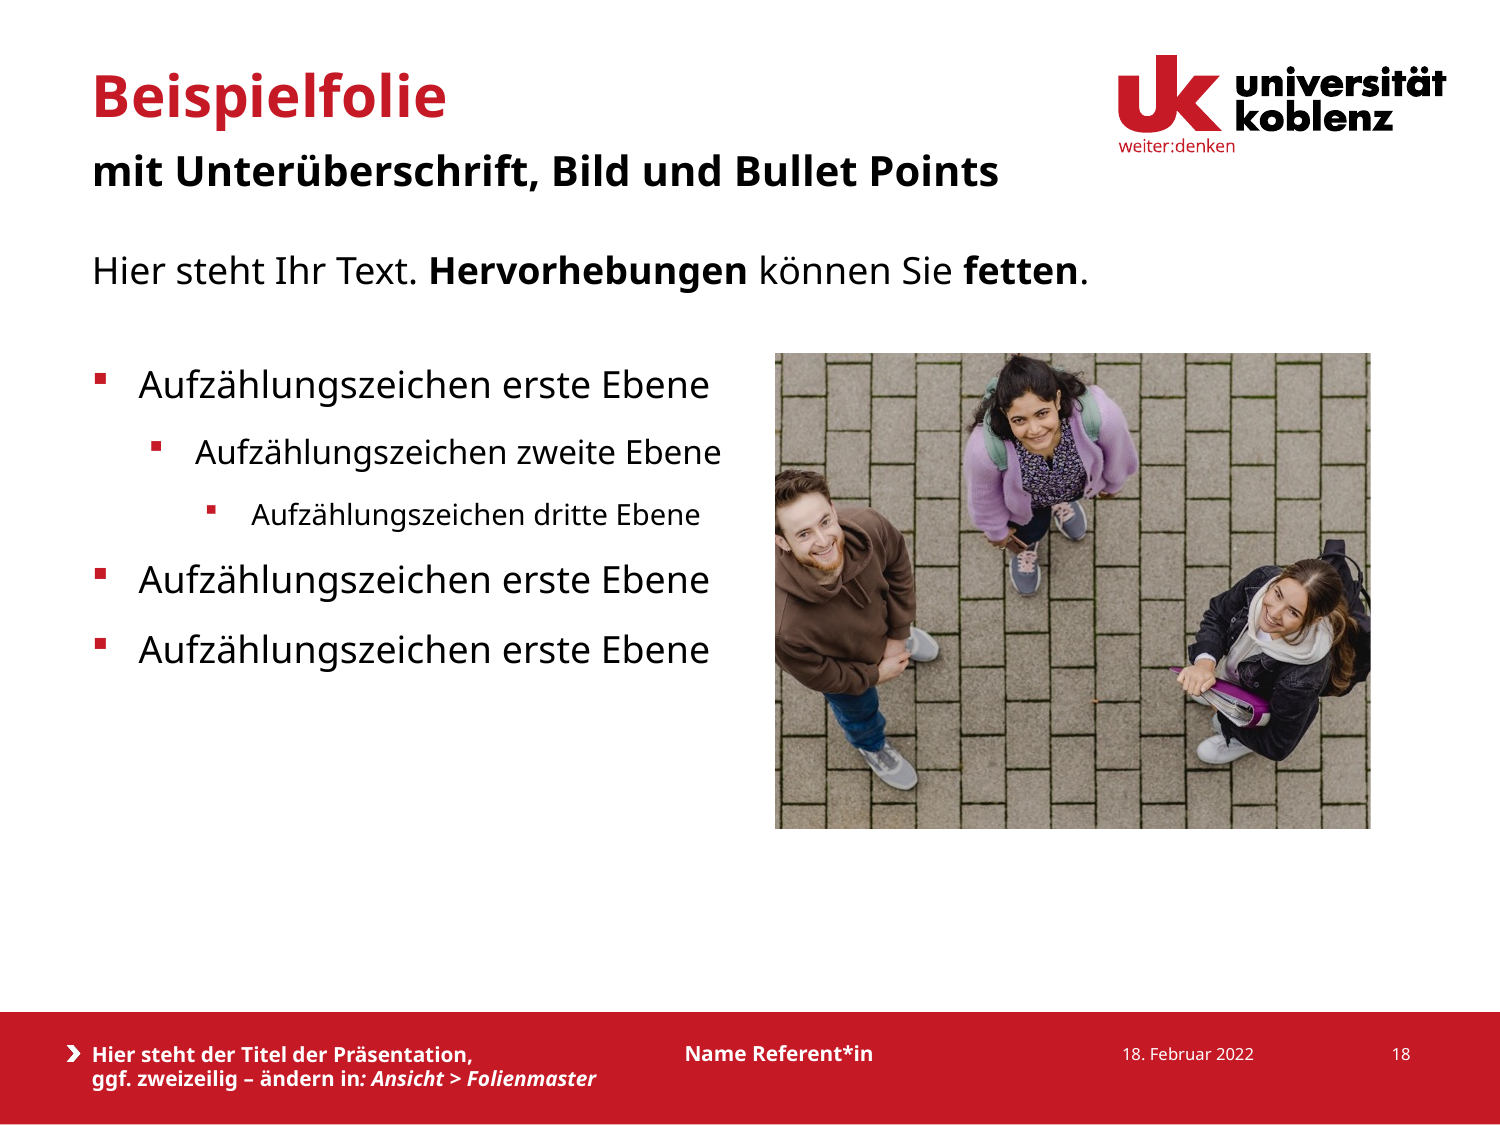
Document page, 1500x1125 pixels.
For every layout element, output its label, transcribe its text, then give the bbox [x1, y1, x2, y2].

list mit Unterüberschrift, Bild und Bullet Points [77, 137, 1371, 238]
list Hier steht Ihr Text. Hervorhebungen können Sie fetten. [77, 239, 1371, 340]
title Beispielfolie [77, 59, 1371, 131]
list Aufzählungszeichen erste Ebene Aufzählungszeichen zweite Ebene Aufzählungszeichen dritte Ebene Aufzählungszeichen erste Ebene Aufzählungszeichen erste Ebene [77, 353, 748, 844]
picture [775, 353, 1371, 829]
